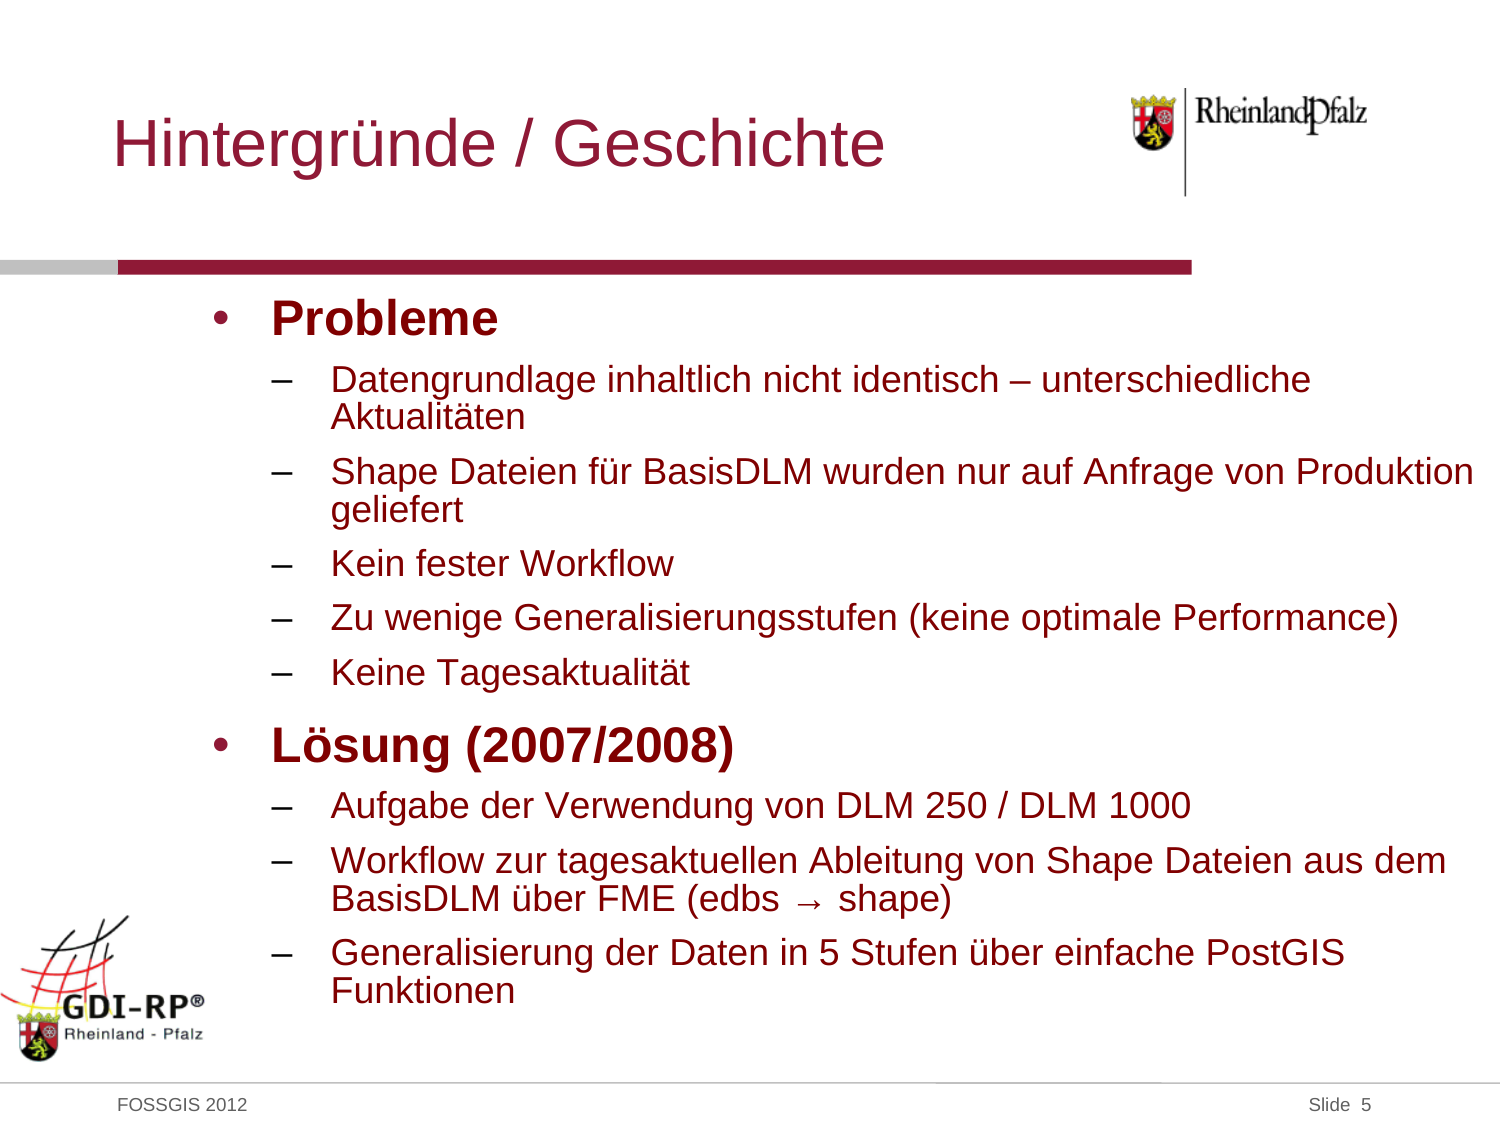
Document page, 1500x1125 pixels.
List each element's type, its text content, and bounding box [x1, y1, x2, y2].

picture [1131, 88, 1447, 198]
title Hintergründe / Geschichte [112, 63, 1071, 224]
list Probleme Datengrundlage inhaltlich nicht identisch – unterschiedliche Aktualitäten Shape Dateien für BasisDLM wurden nur auf Anfrage von Produktion geliefert Kein fester Workflow Zu wenige Generalisierungsstufen (keine optimale Performance) Keine Tagesaktualität Lösung (2007/2008) Aufgabe der Verwendung von DLM 250 / DLM 1000 Workflow zur tagesaktuellen Ableitung von Shape Dateien aus dem BasisDLM über FME (edbs → shape) Generalisierung der Daten in 5 Stufen über einfache PostGIS Funktionen [212, 295, 1477, 1125]
picture [0, 915, 207, 1063]
